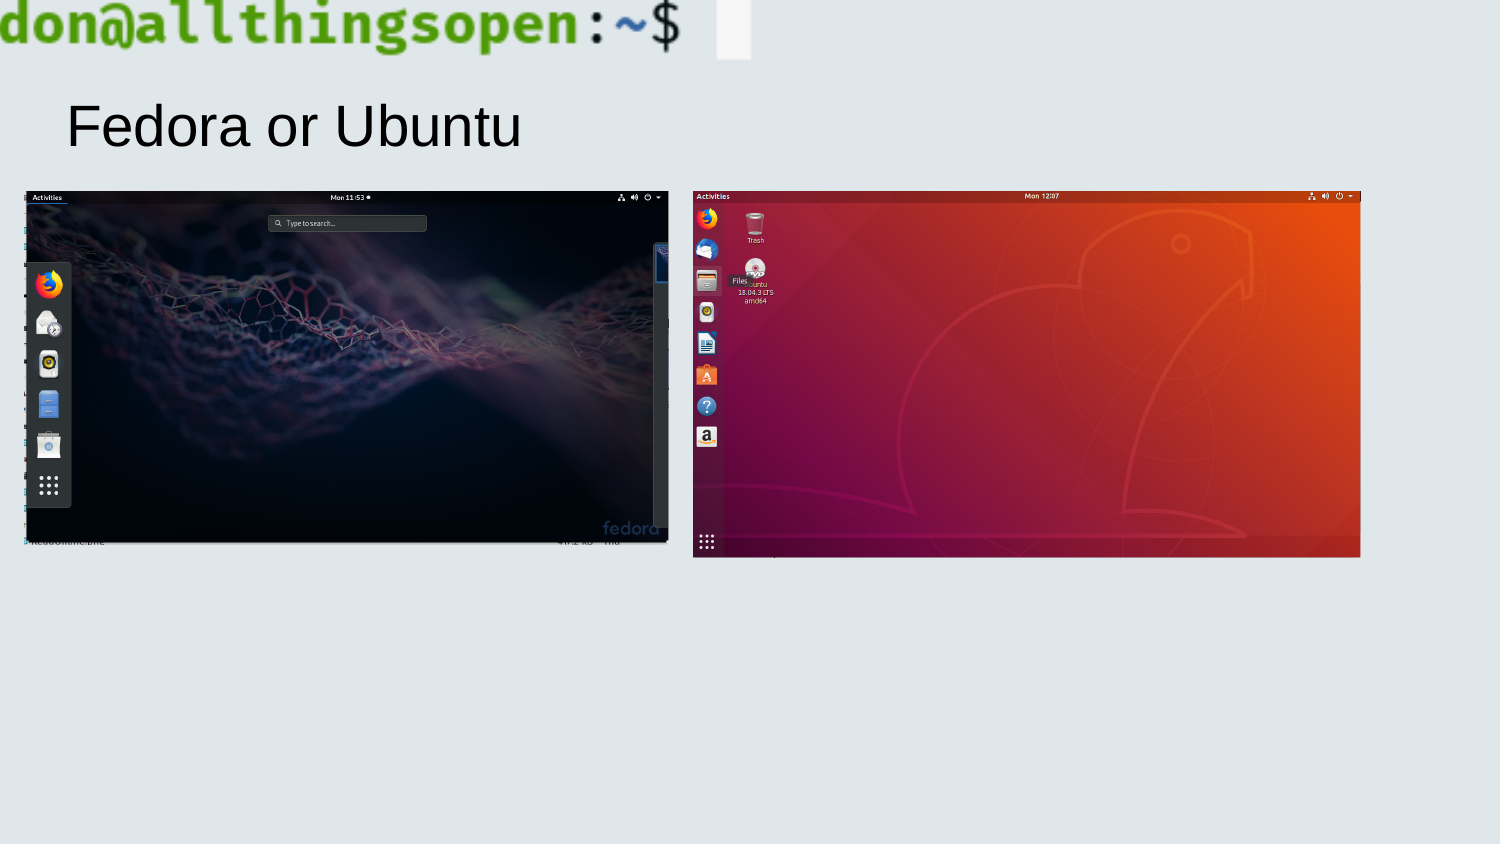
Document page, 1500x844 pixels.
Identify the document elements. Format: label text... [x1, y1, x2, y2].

picture [0, 0, 1500, 844]
title Fedora or Ubuntu [51, 72, 1449, 167]
